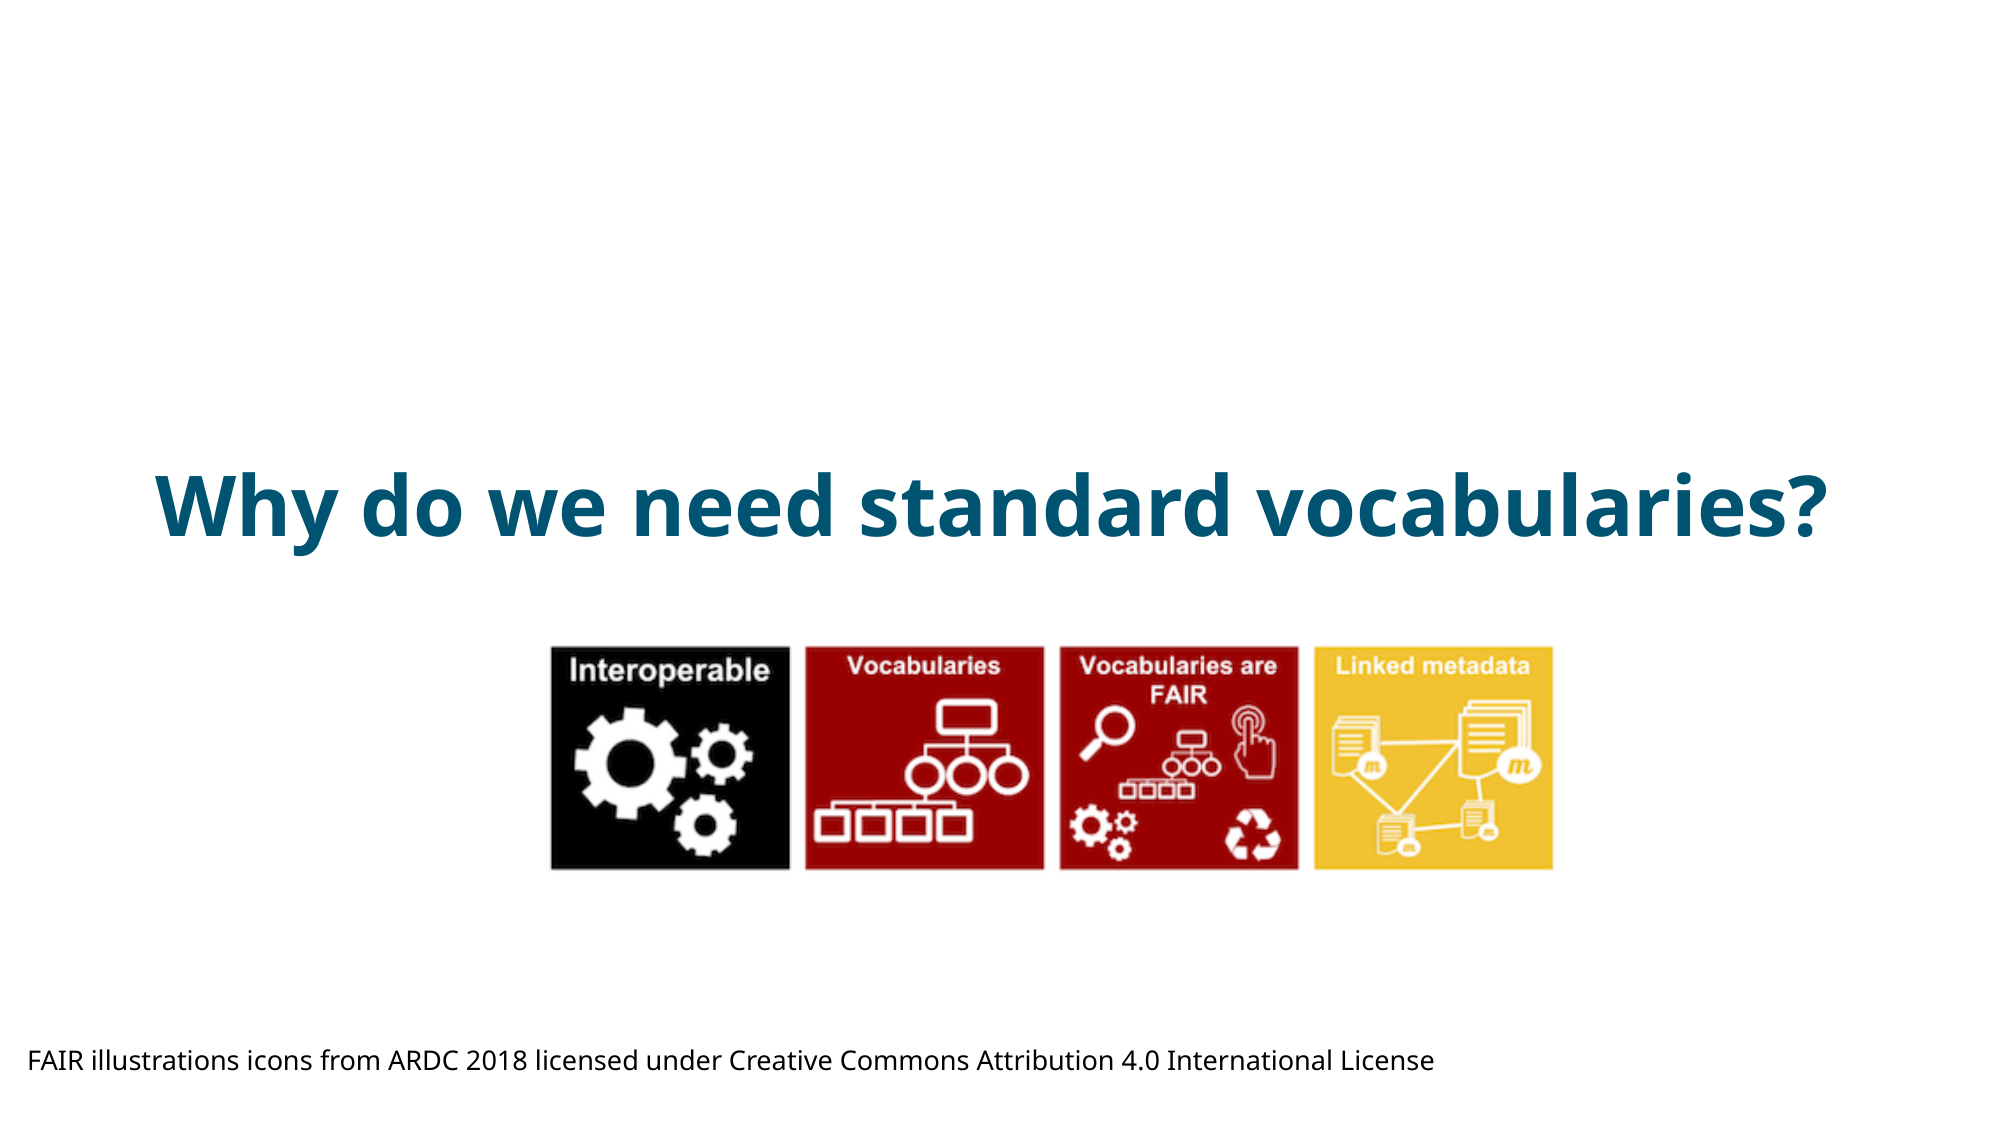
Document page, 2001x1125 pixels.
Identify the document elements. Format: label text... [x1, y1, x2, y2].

title Why do we need standard vocabularies? [141, 419, 1842, 601]
picture [543, 637, 1561, 875]
text_box FAIR illustrations icons from ARDC 2018 licensed under Creative Commons Attribution 4.0 International License [12, 1028, 1548, 1125]
